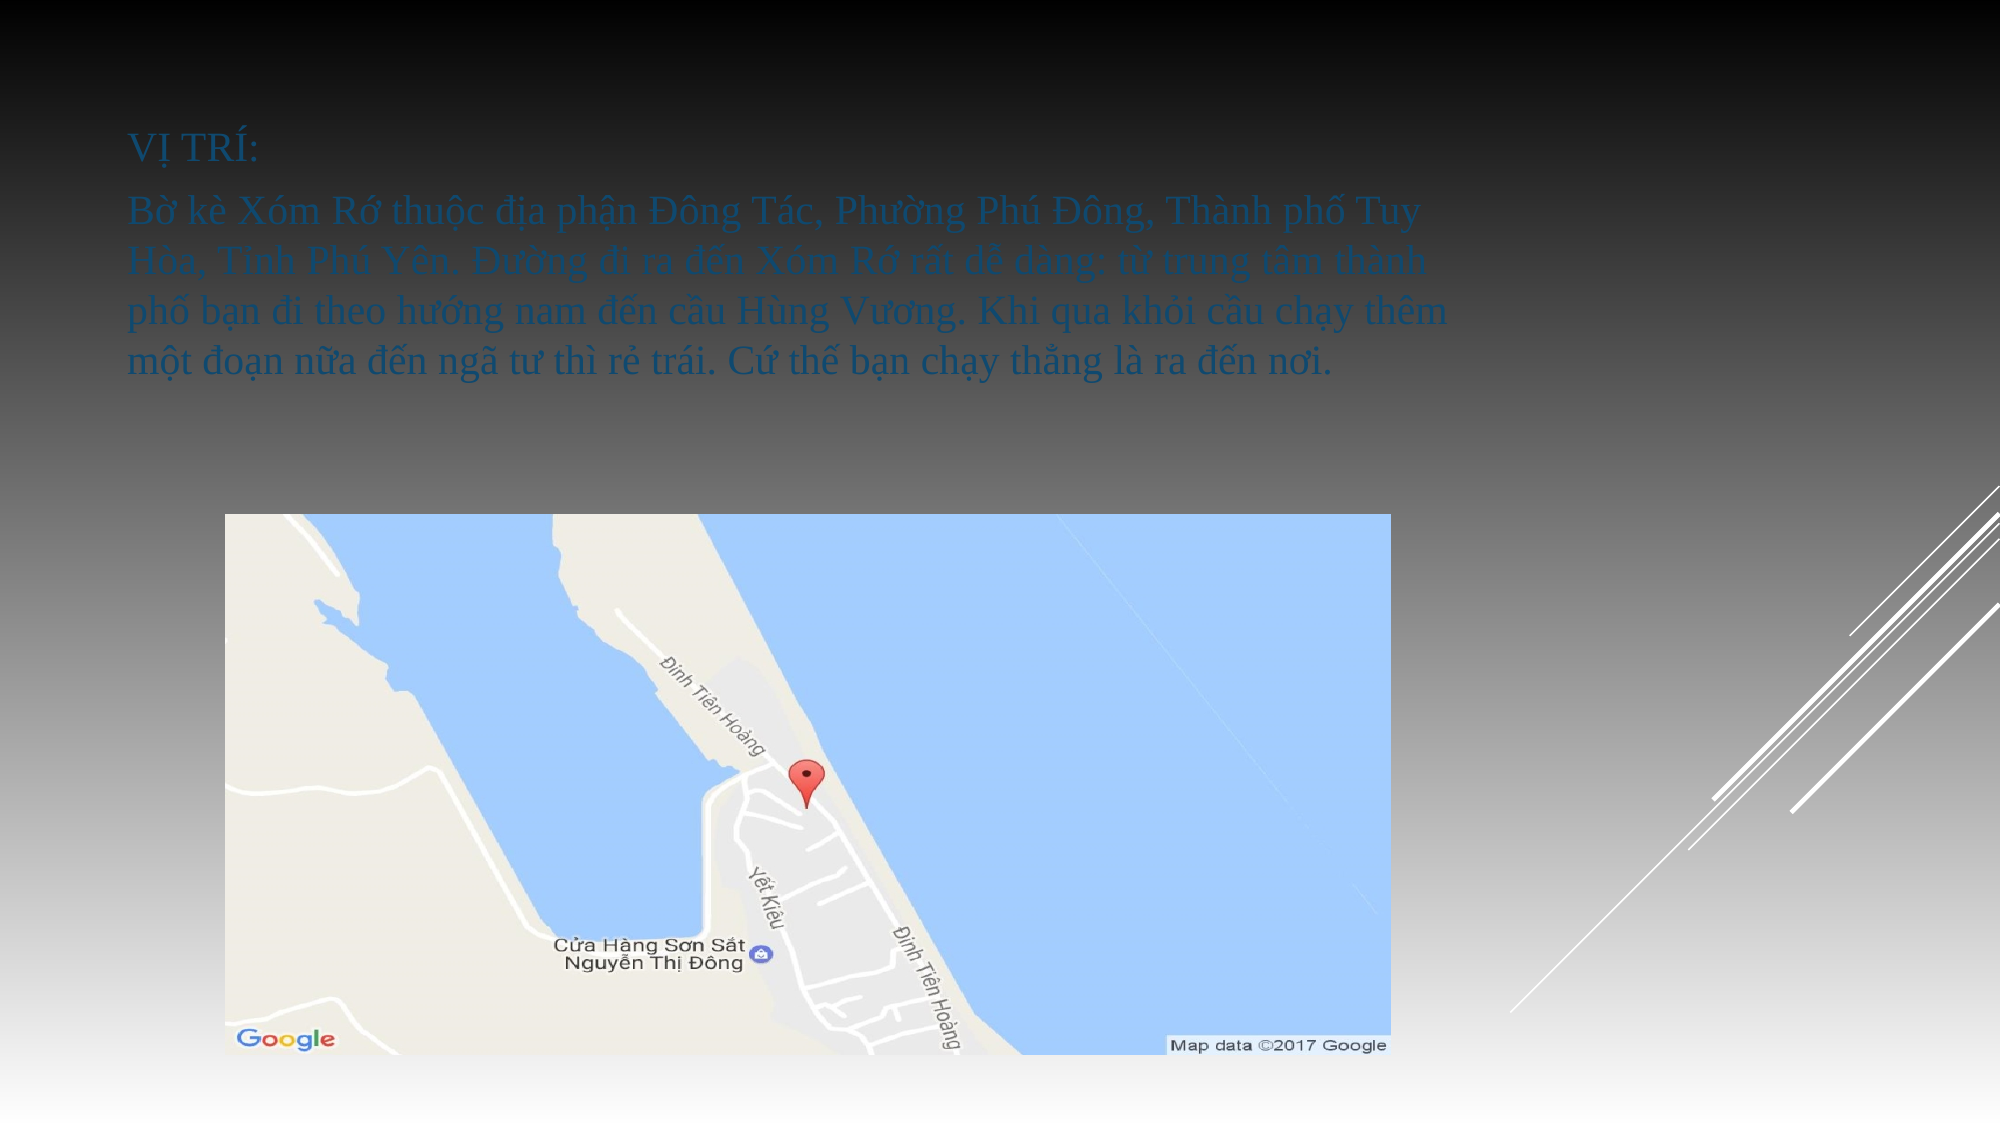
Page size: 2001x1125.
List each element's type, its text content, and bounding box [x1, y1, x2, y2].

picture [225, 514, 1391, 1055]
list VỊ TRÍ: Bờ kè Xóm Rớ thuộc địa phận Đông Tác, Phường Phú Đông, Thành phố Tuy Hòa, Tỉnh Phú Yên. Đường đi ra đến Xóm Rớ rất dễ dàng: từ trung tâm thành phố bạn đi theo hướng nam đến cầu Hùng Vương. Khi qua khỏi cầu chạy thêm một đoạn nữa đến ngã tư thì rẻ trái. Cứ thế bạn chạy thẳng là ra đến nơi. [112, 112, 1513, 737]
